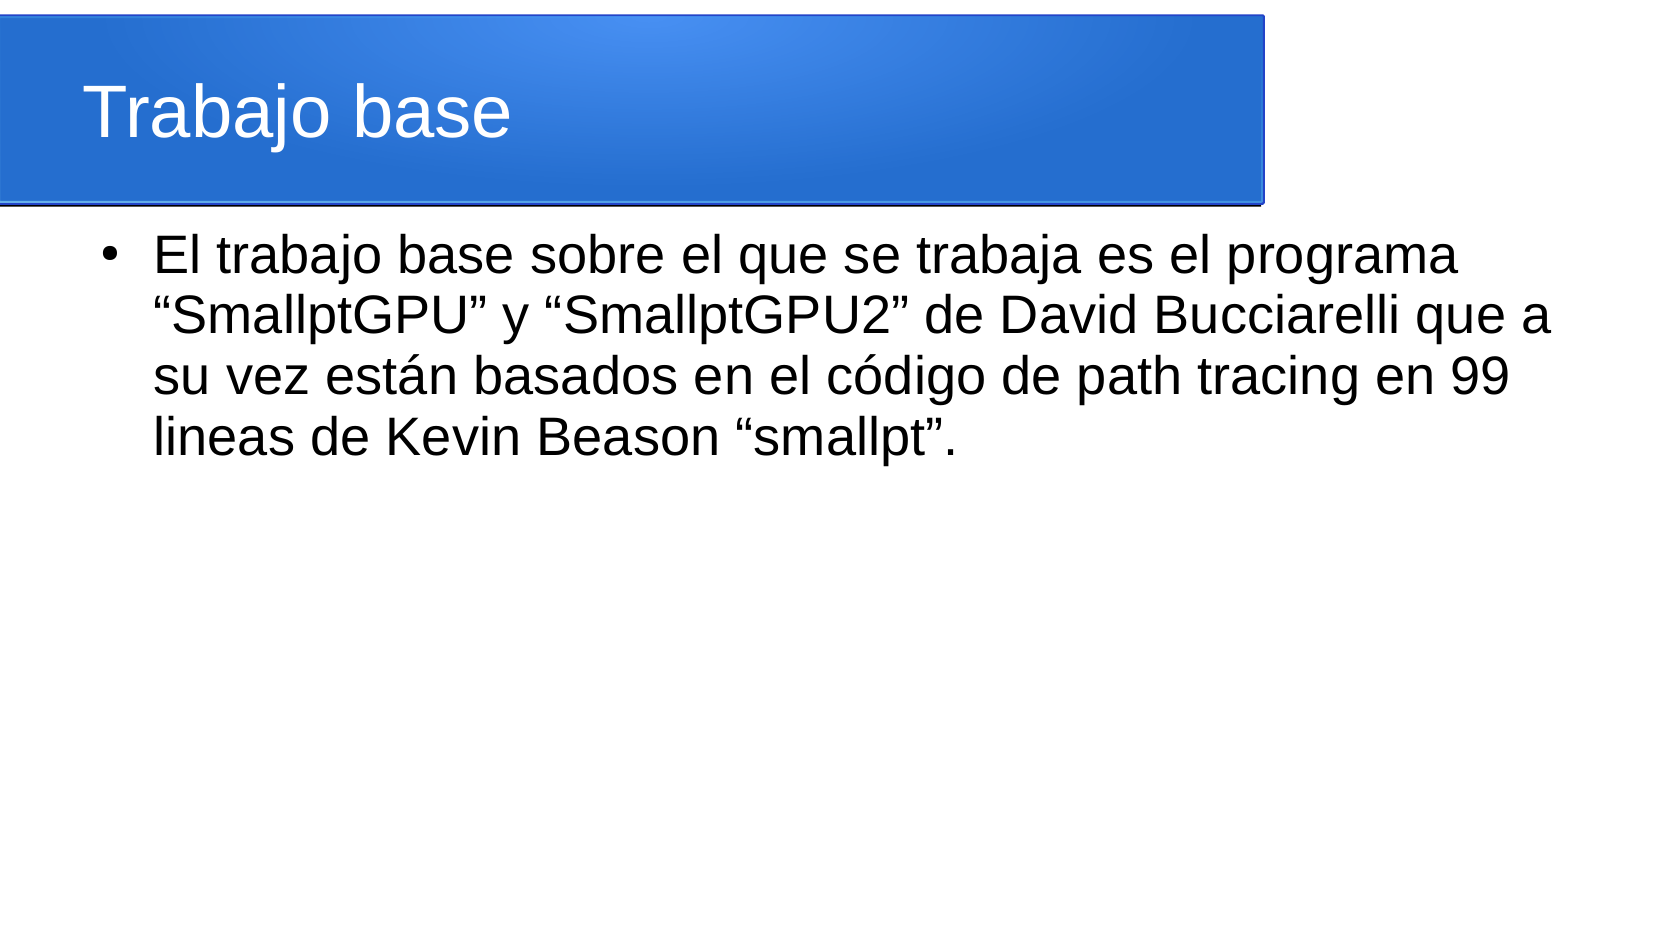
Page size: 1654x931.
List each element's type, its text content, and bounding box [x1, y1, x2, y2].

list El trabajo base sobre el que se trabaja es el programa “SmallptGPU” y “SmallptGPU2” de David Bucciarelli que a su vez están basados en el código de path tracing en 99 lineas de Kevin Beason “smallpt”. [82, 224, 1571, 764]
title Trabajo base [82, 35, 1235, 189]
